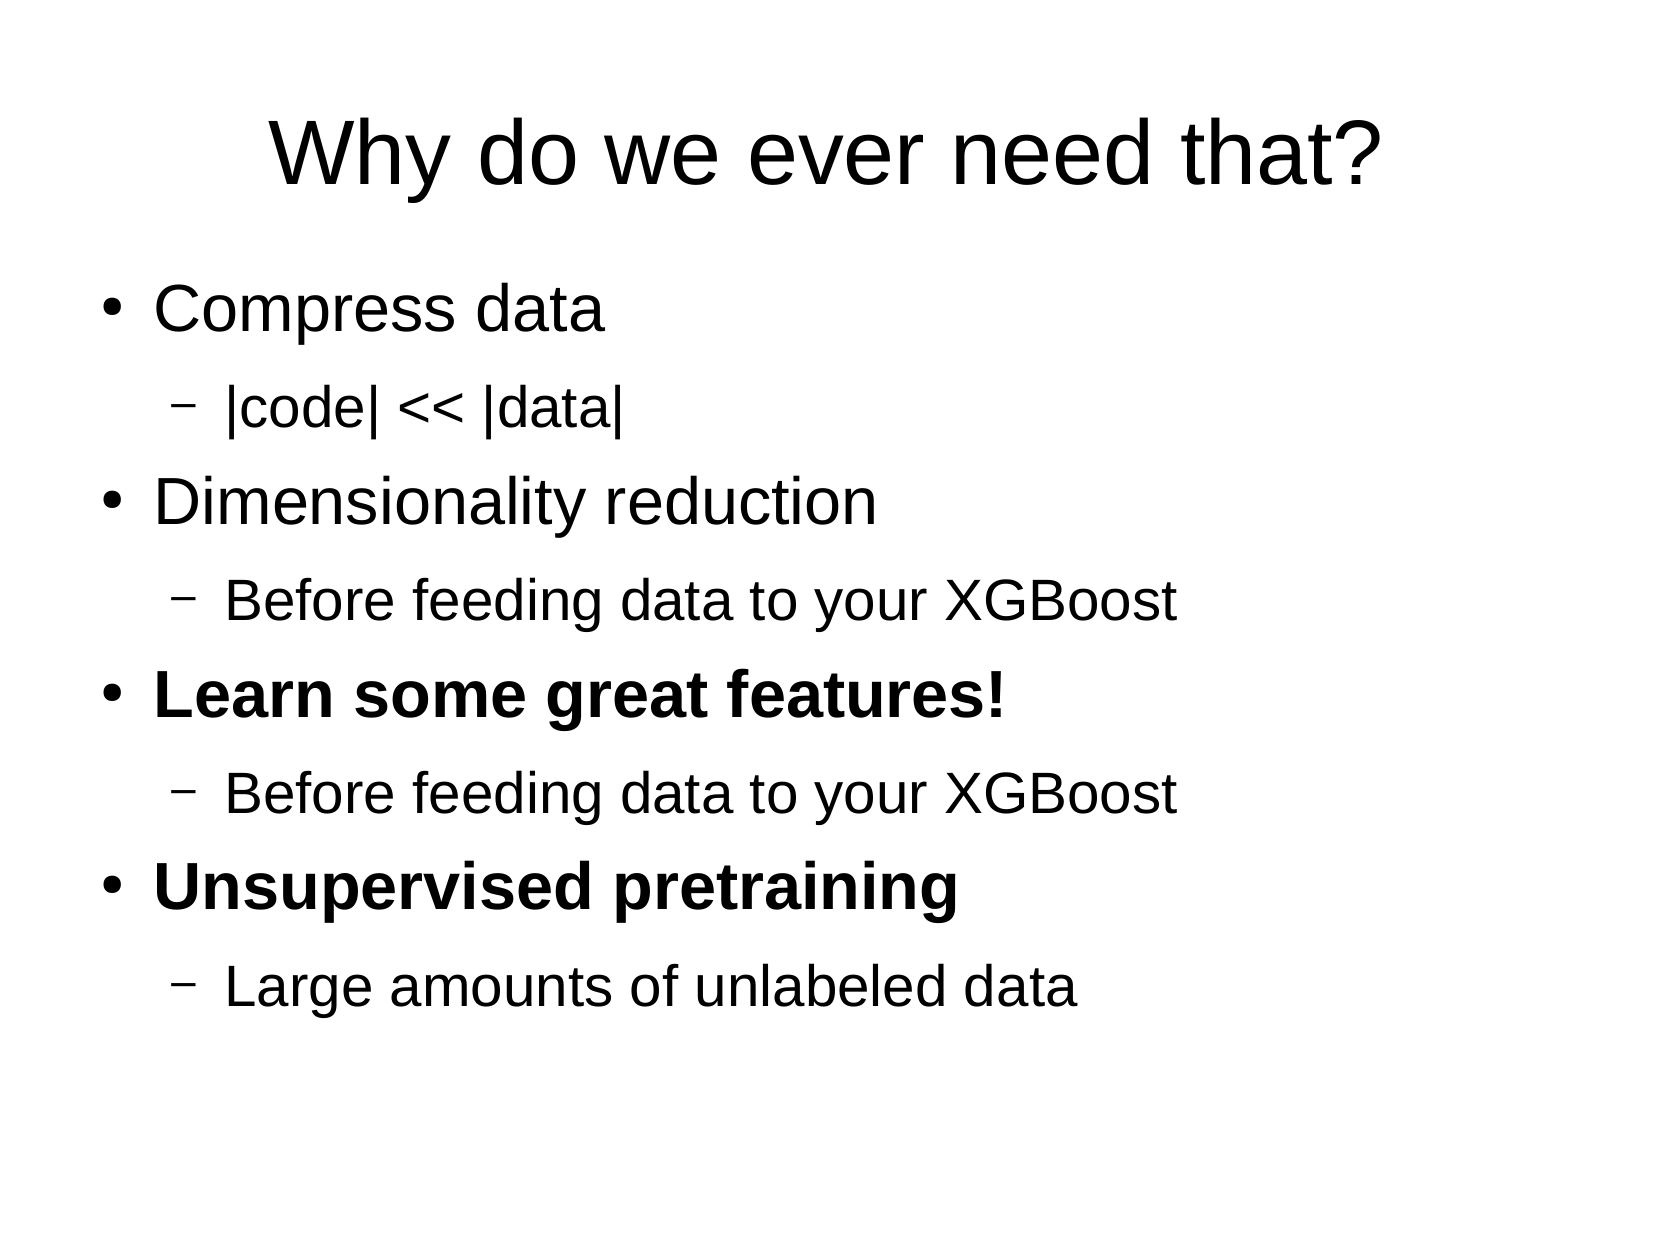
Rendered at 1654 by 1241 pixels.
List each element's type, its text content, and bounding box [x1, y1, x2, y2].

title Why do we ever need that? [82, 49, 1571, 257]
list Compress data |code| << |data| Dimensionality reduction Before feeding data to your XGBoost Learn some great features! Before feeding data to your XGBoost Unsupervised pretraining Large amounts of unlabeled data [82, 270, 1571, 1201]
